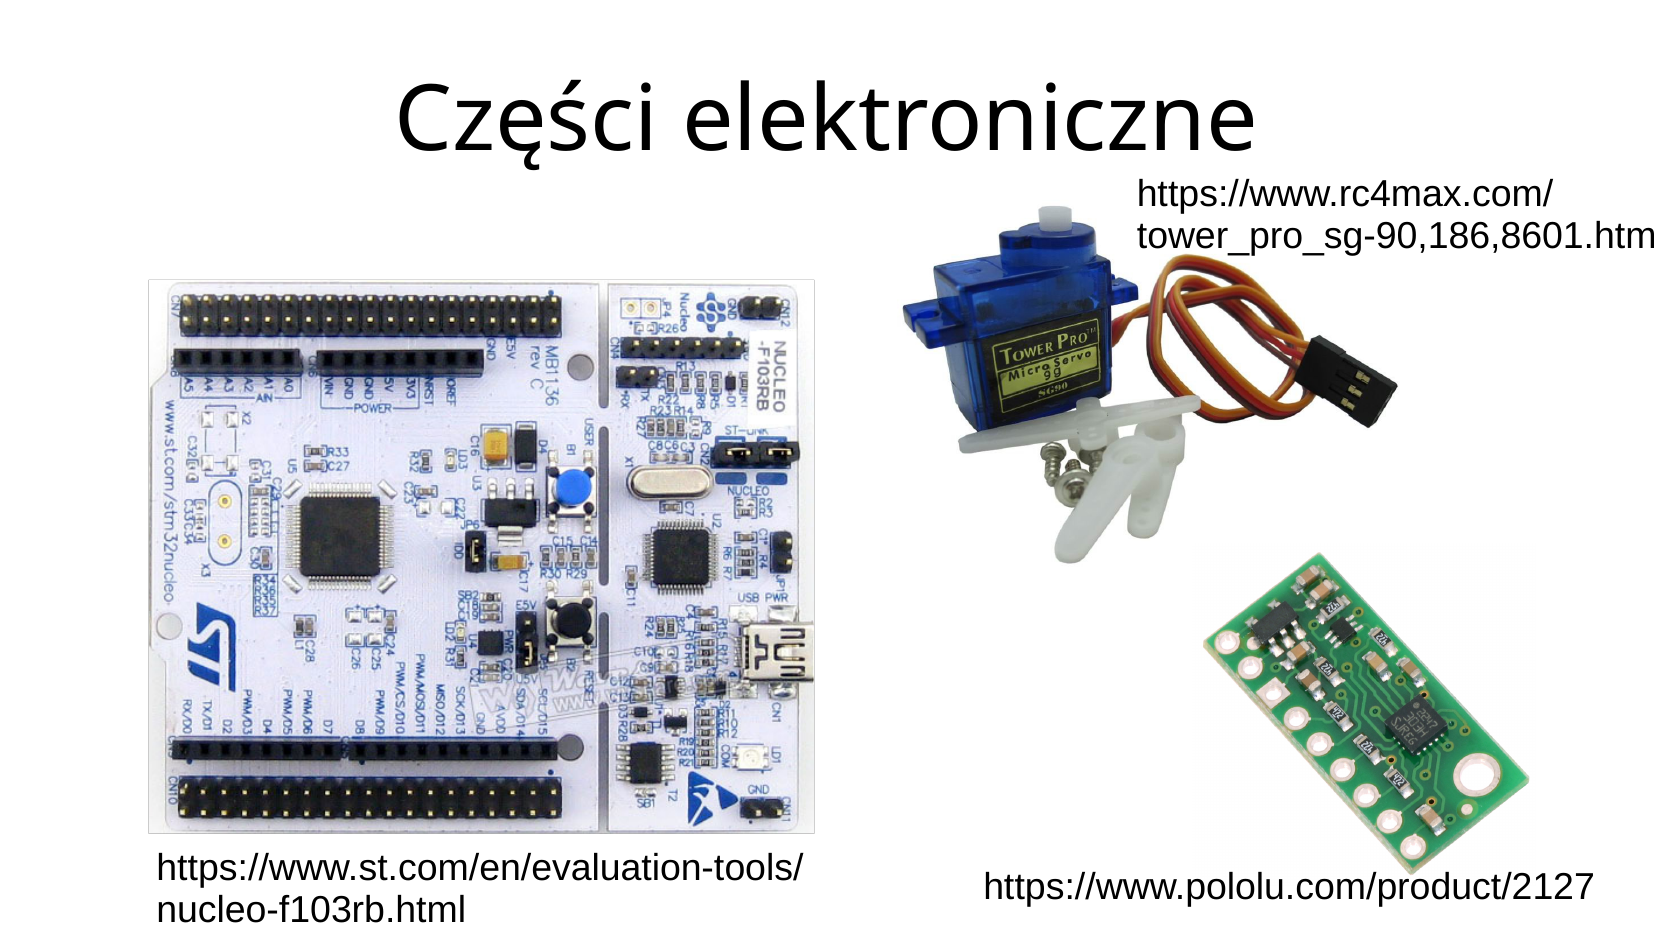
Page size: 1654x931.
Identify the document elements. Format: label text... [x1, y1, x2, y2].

picture [897, 193, 1536, 857]
text_box https://www.rc4max.com/tower_pro_sg-90,186,8601.html [1122, 165, 1654, 378]
text_box https://www.pololu.com/product/2127 [968, 857, 1654, 931]
picture [129, 231, 875, 863]
text_box https://www.st.com/en/evaluation-tools/nucleo-f103rb.html [141, 839, 934, 931]
title Części elektroniczne [82, 37, 1571, 193]
